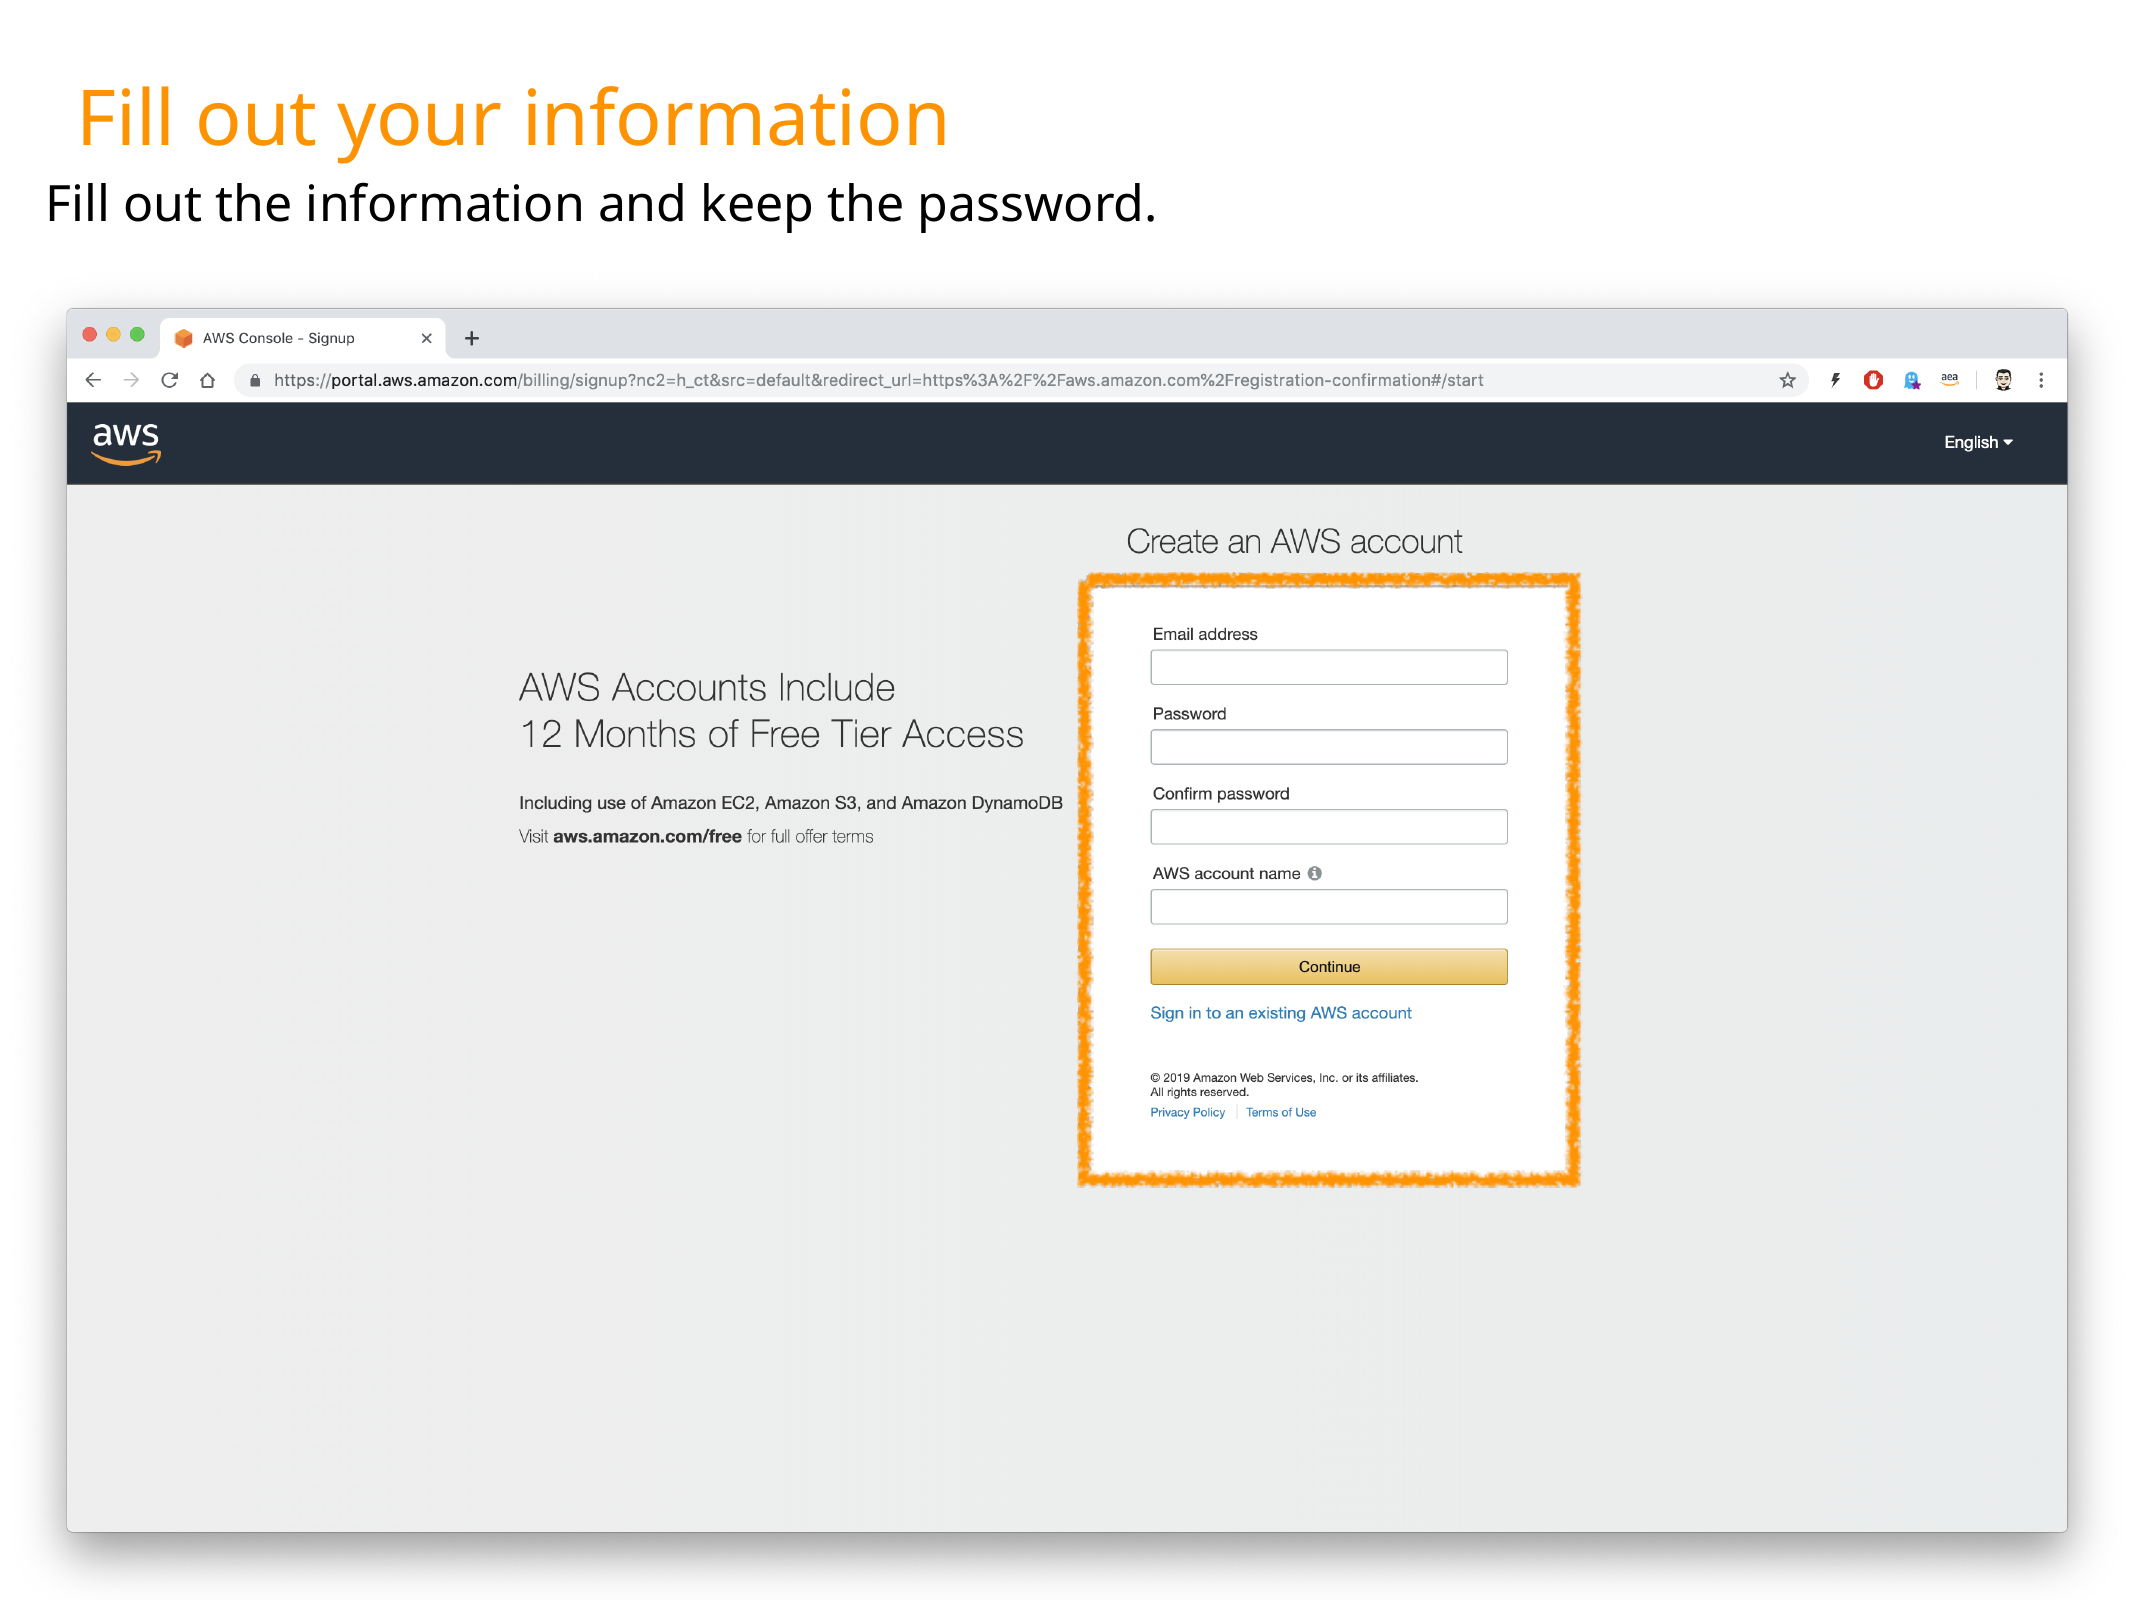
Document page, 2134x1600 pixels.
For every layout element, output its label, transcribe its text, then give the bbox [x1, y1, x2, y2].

text_box Fill out your information [68, 59, 1517, 170]
text_box Fill out the information and keep the password. [37, 162, 1168, 240]
picture [0, 263, 2134, 1600]
